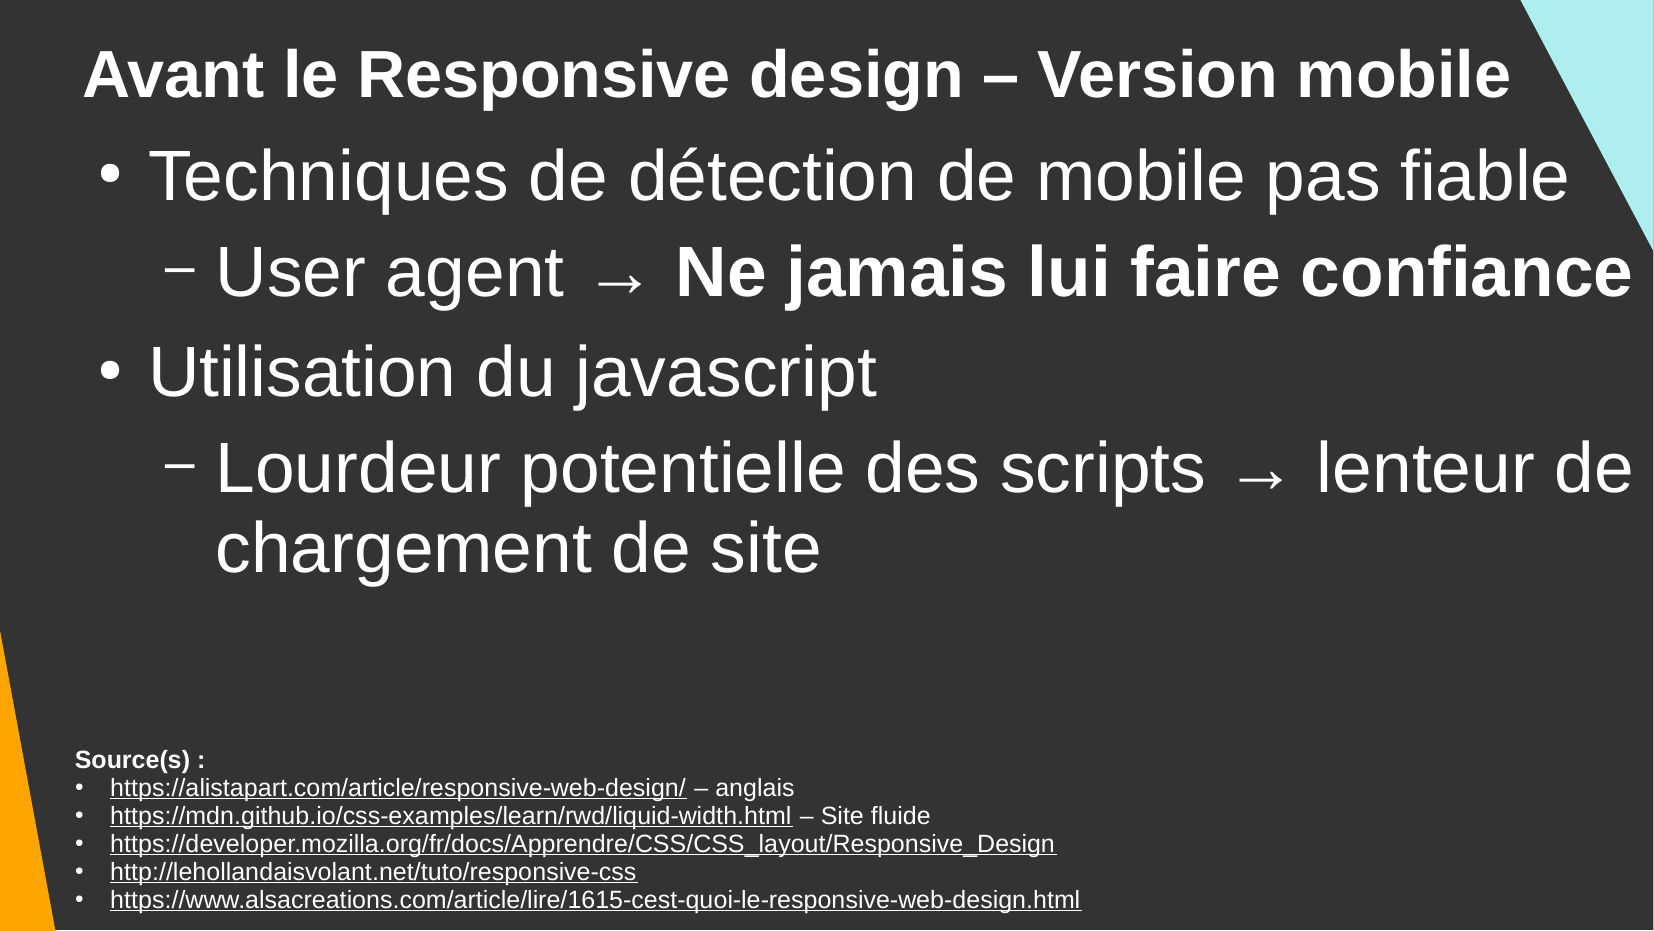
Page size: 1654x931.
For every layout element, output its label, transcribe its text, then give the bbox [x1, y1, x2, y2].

list Techniques de détection de mobile pas fiable User agent → Ne jamais lui faire confiance Utilisation du javascript Lourdeur potentielle des scripts → lenteur de chargement de site [80, 135, 1642, 721]
text_box [1520, 0, 1654, 253]
text_box Source(s) : https://alistapart.com/article/responsive-web-design/ – anglais https://mdn.github.io/css-examples/learn/rwd/liquid-width.html – Site fluide https://developer.mozilla.org/fr/docs/Apprendre/CSS/CSS_layout/Responsive_Design http://lehollandaisvolant.net/tuto/responsive-css https://www.alsacreations.com/article/lire/1615-cest-quoi-le-responsive-web-design.html [60, 738, 1546, 922]
text_box [0, 630, 56, 931]
title Avant le Responsive design – Version mobile [82, 37, 1571, 114]
